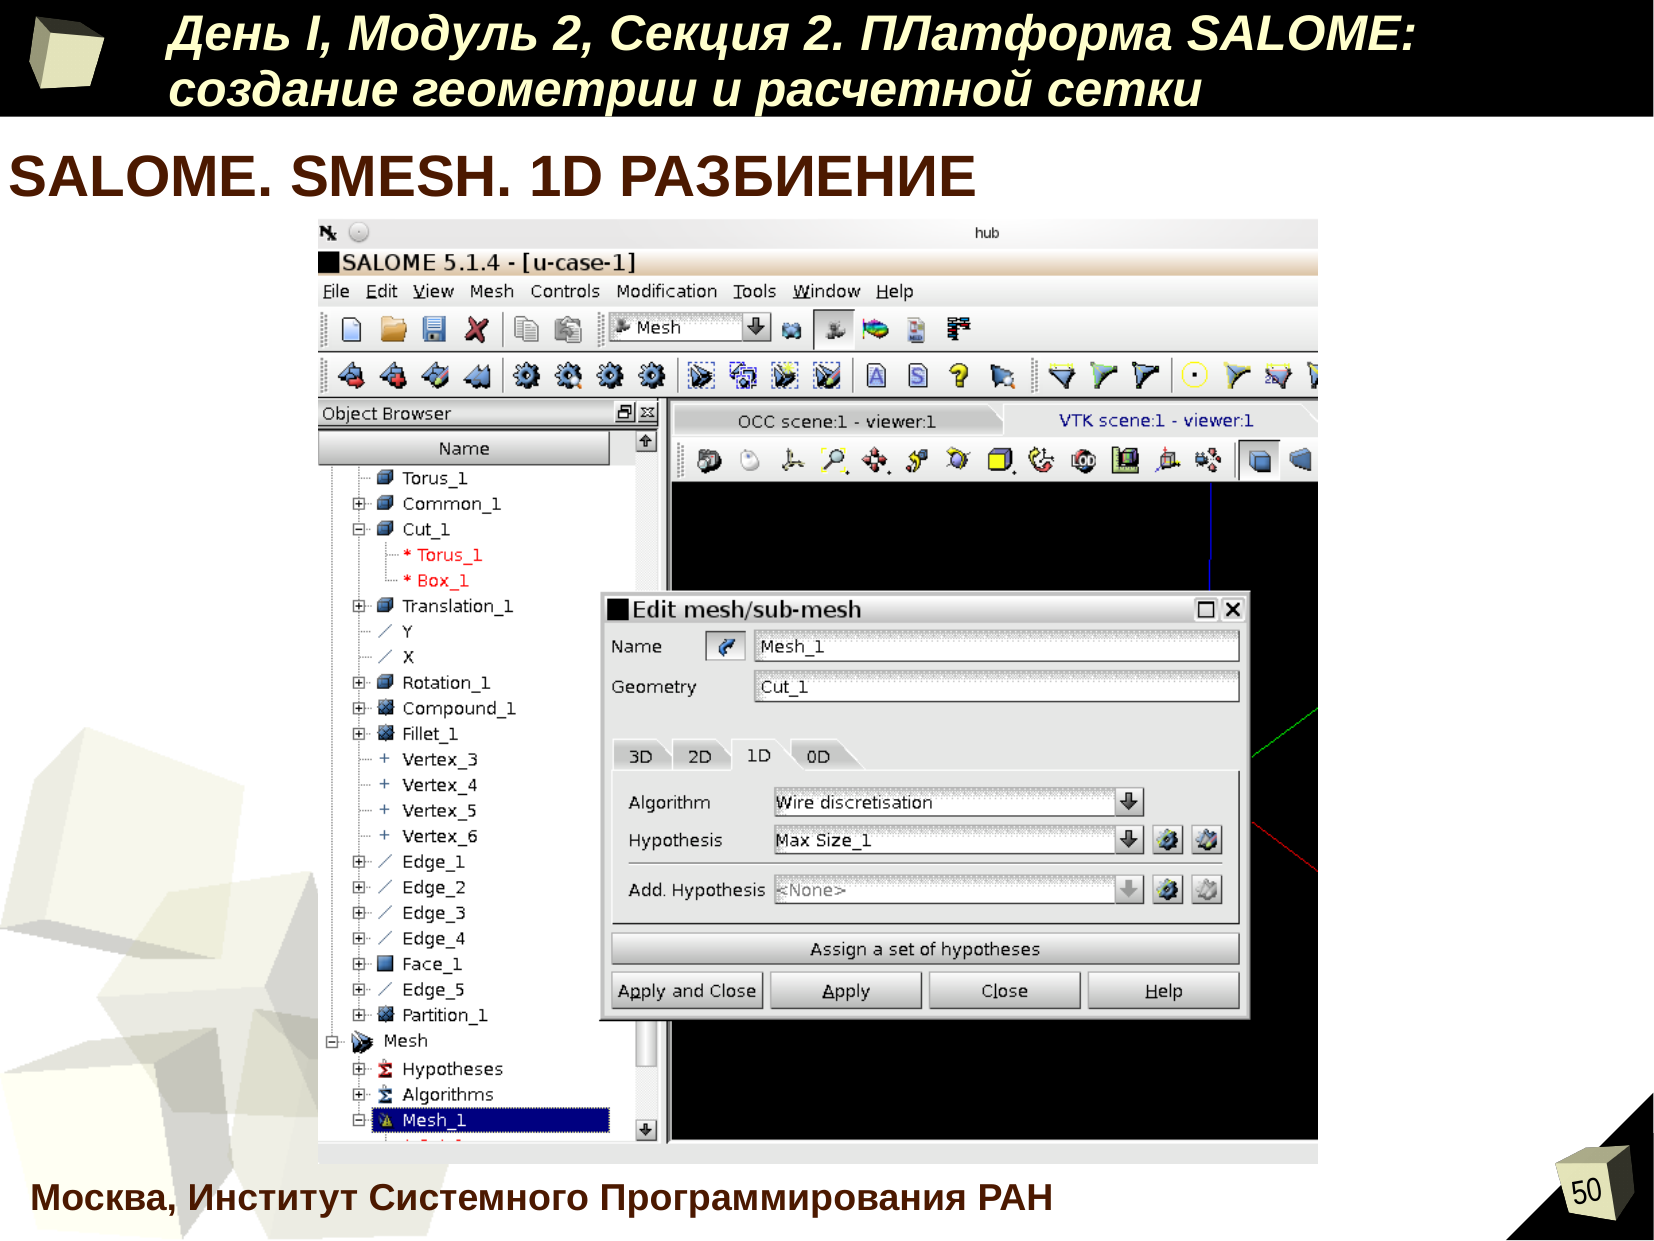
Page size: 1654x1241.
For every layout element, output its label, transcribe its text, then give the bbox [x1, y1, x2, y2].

picture [0, 218, 1318, 1241]
picture [464, 1193, 472, 1198]
text_box SALOME. SMESH. 1D РАЗБИЕНИЕ [0, 136, 1654, 217]
